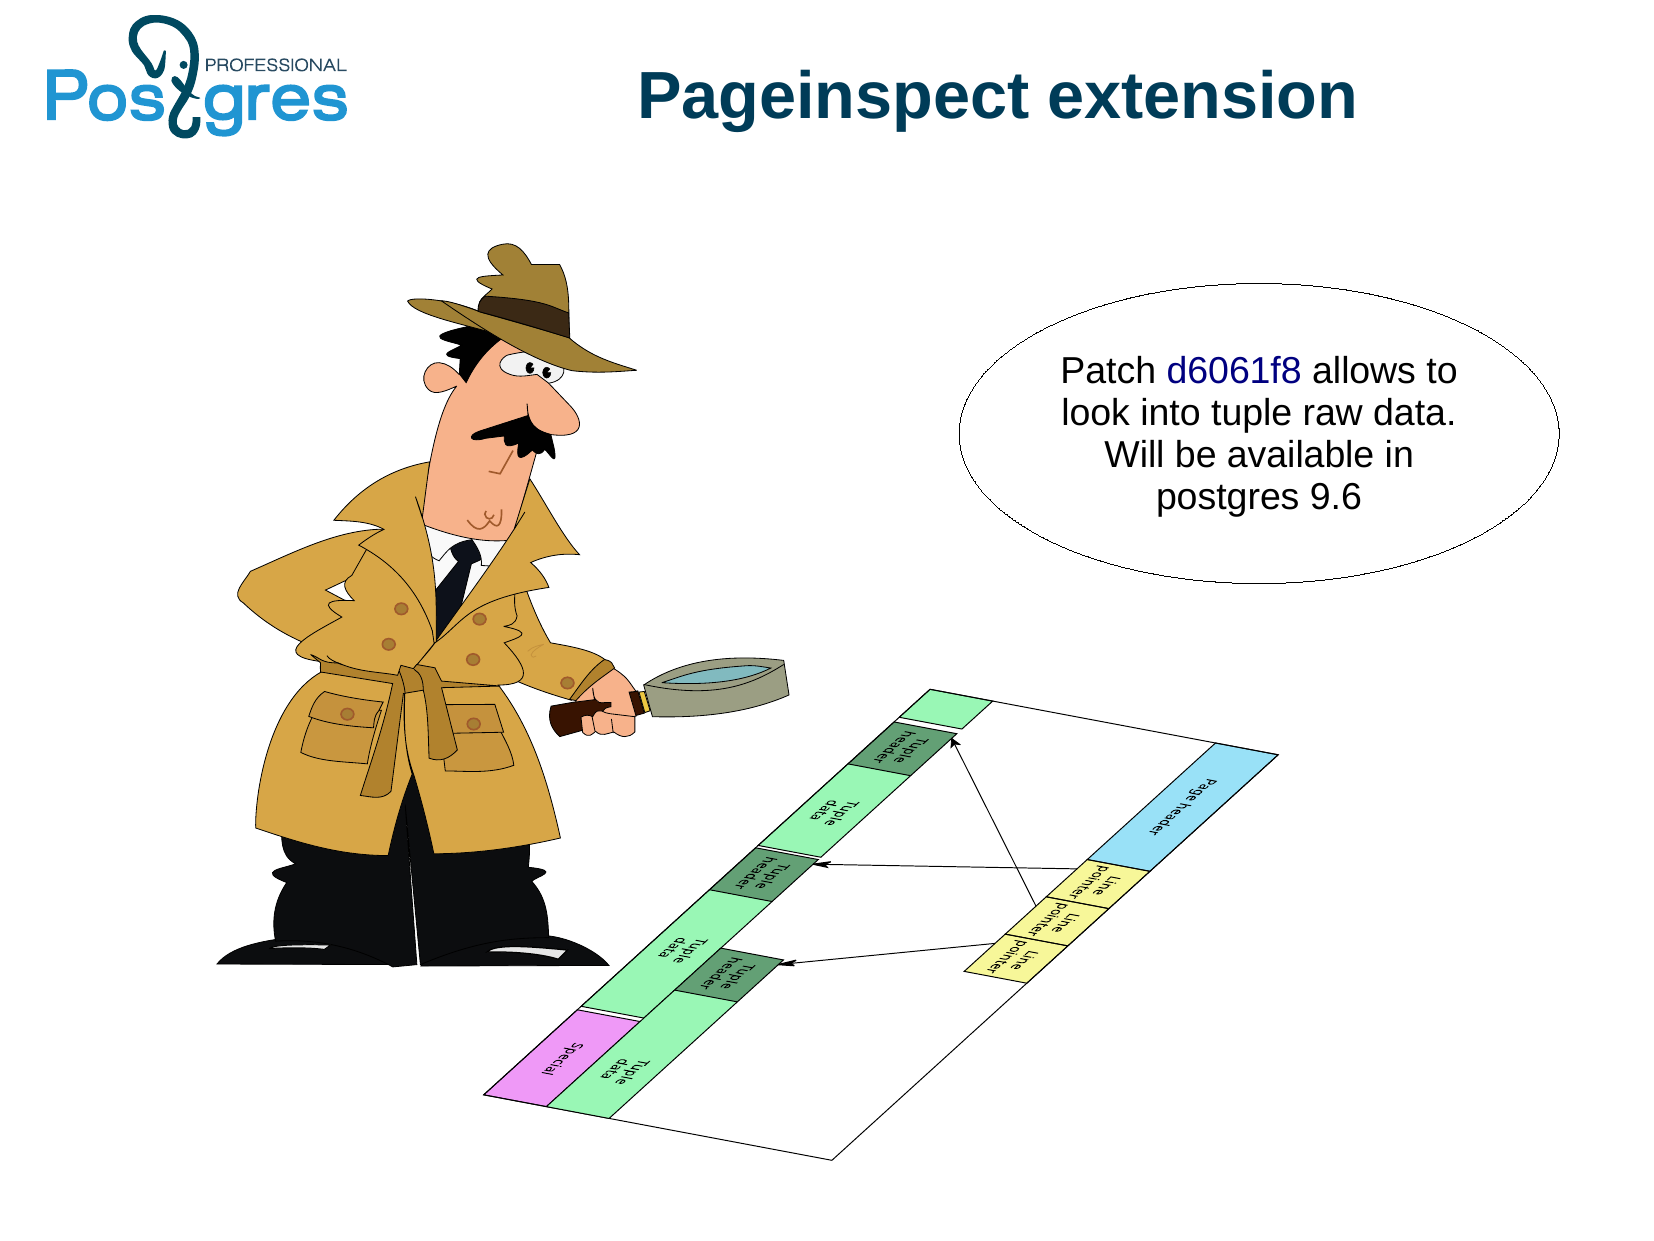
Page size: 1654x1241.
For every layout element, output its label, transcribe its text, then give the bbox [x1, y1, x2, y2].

title Pageinspect extension [389, 49, 1607, 142]
text_box Patch d6061f8 allows to look into tuple raw data. Will be available in postgres 9.6 [959, 283, 1560, 584]
picture [200, 186, 1548, 1241]
